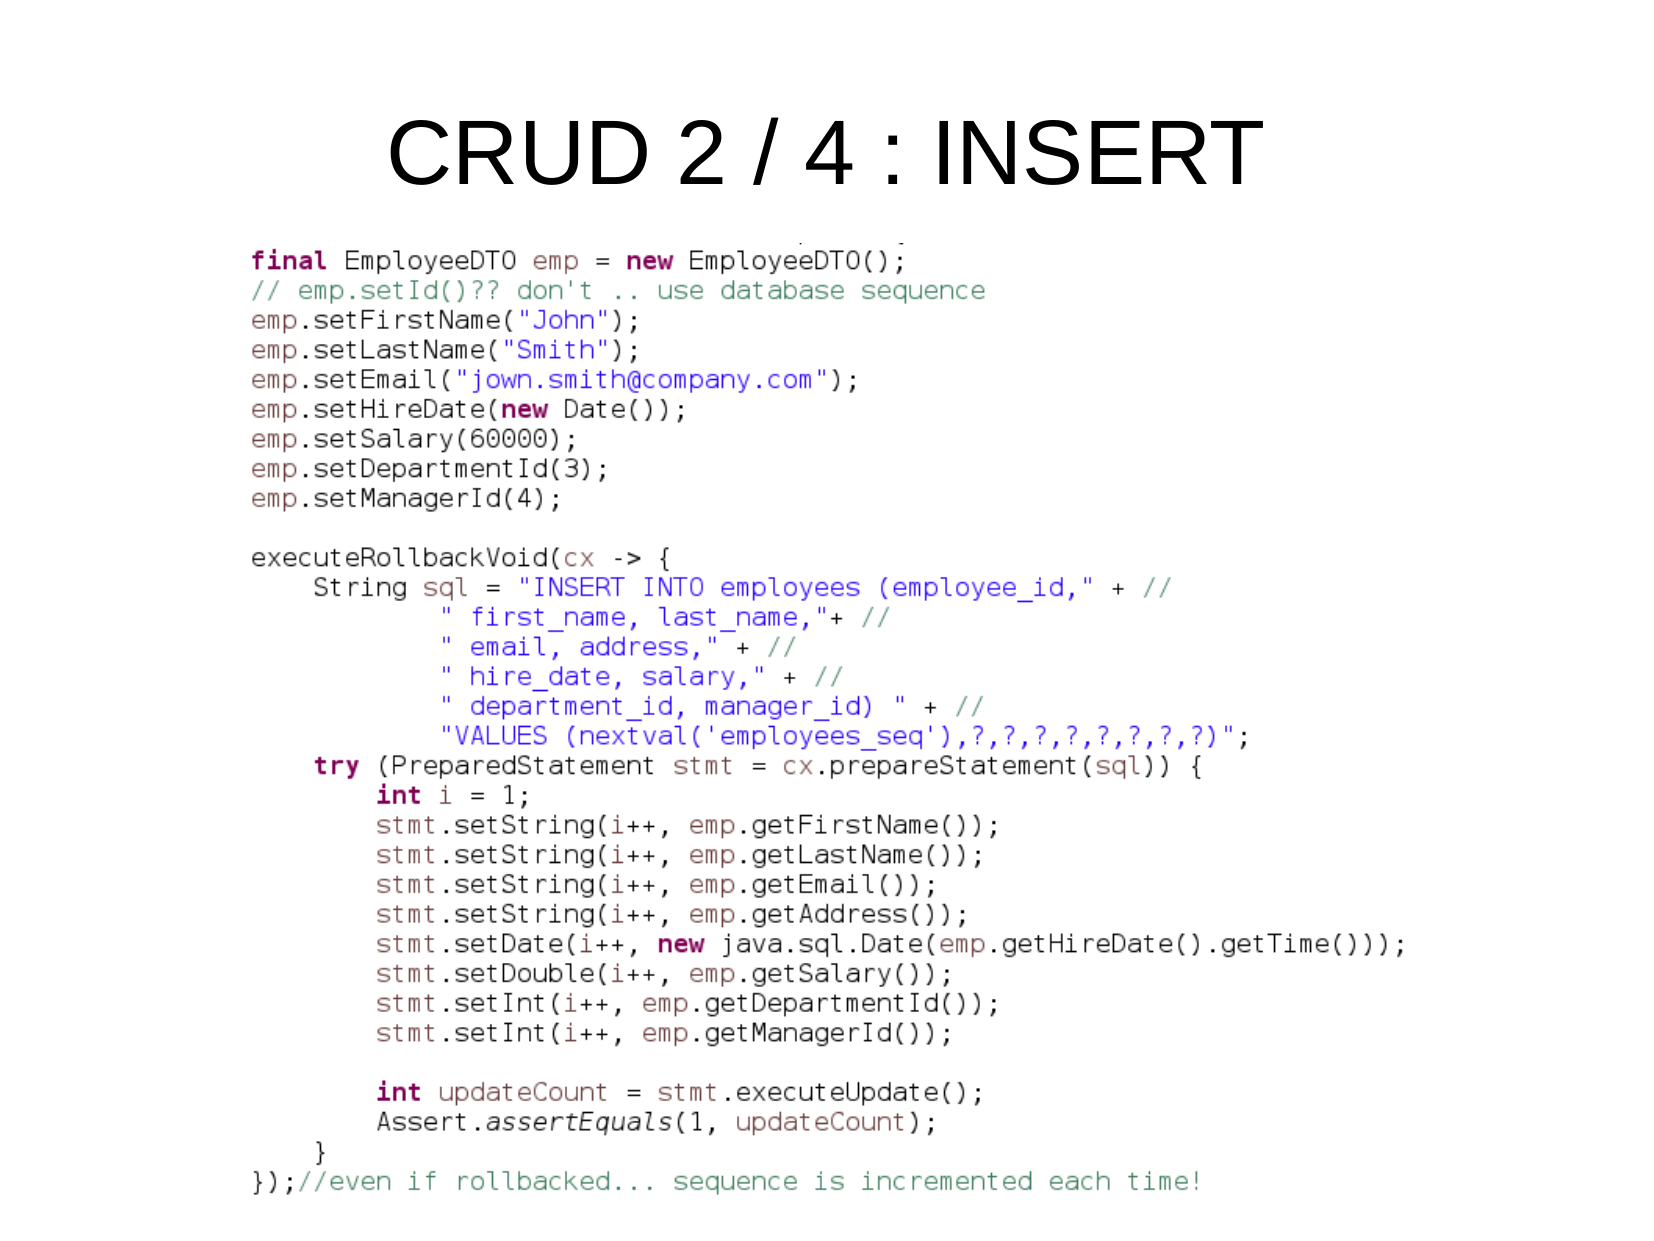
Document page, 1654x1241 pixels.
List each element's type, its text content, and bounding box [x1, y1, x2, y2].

picture [248, 243, 1407, 1199]
title CRUD 2 / 4 : INSERT [82, 49, 1571, 257]
